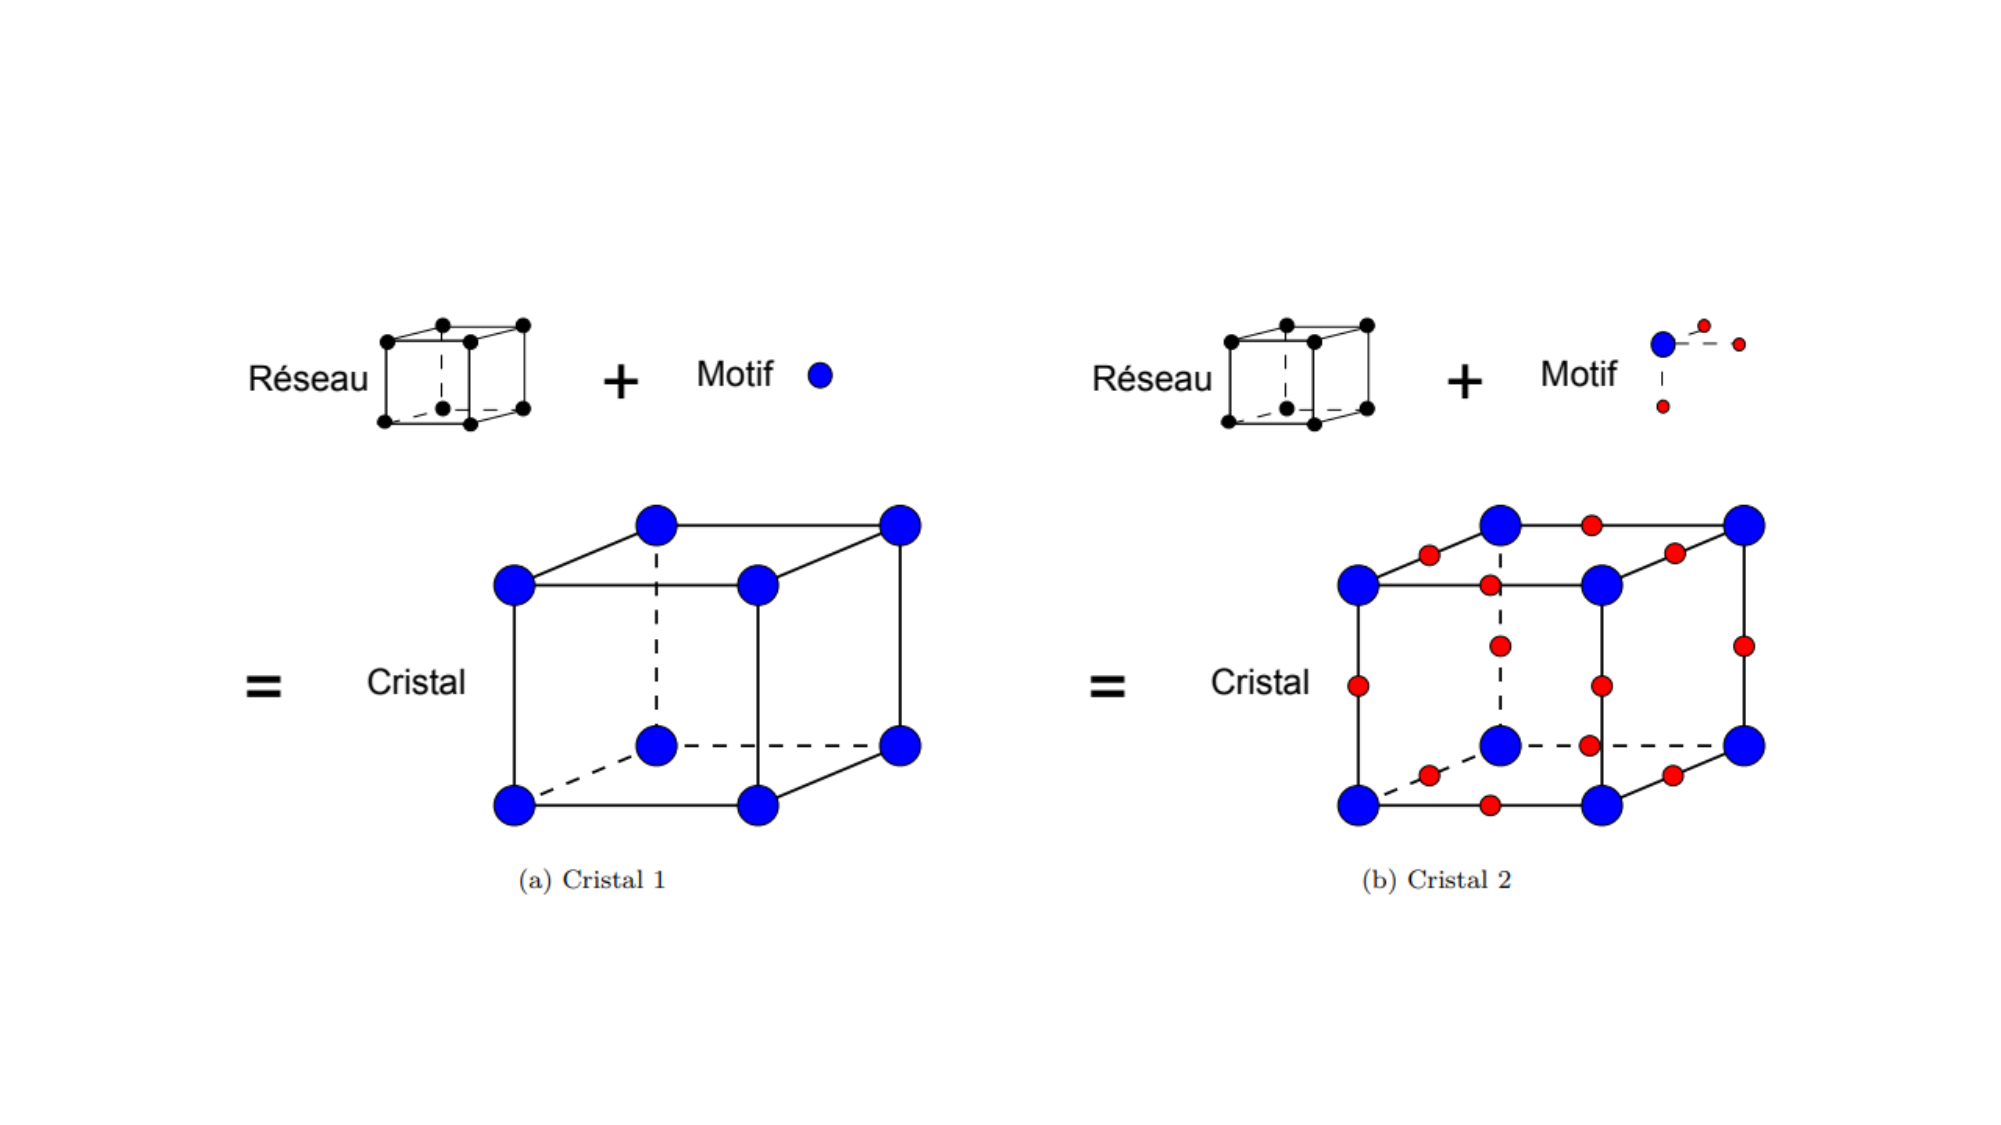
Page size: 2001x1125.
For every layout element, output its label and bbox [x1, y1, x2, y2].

picture [205, 211, 1796, 918]
